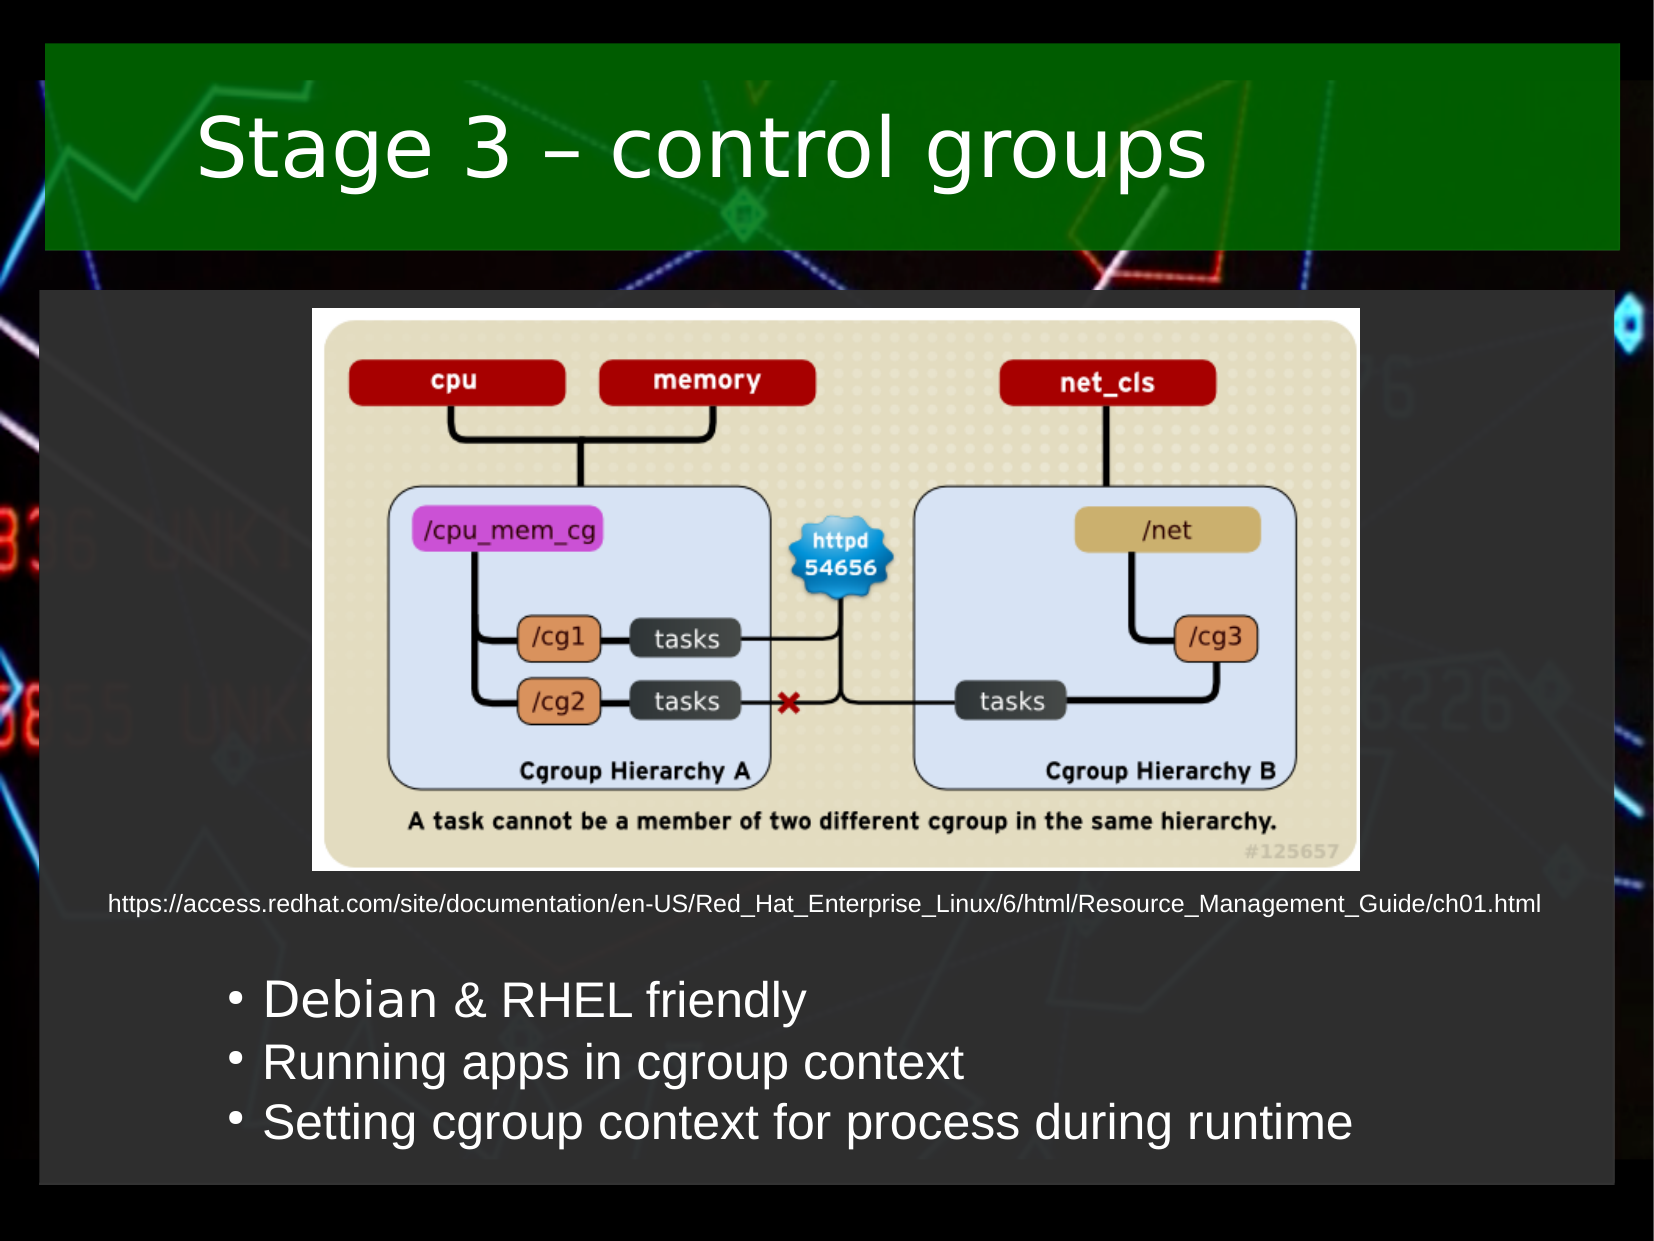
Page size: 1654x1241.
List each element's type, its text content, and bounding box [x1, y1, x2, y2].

title Stage 3 – control groups [45, 43, 1621, 251]
text_box Debian & RHEL friendly Running apps in cgroup context Setting cgroup context for process during runtime [211, 962, 1359, 1119]
text_box [39, 290, 1615, 1185]
picture [0, 0, 1654, 1241]
text_box https://access.redhat.com/site/documentation/en-US/Red_Hat_Enterprise_Linux/6/html/Resource_Management_Guide/ch01.html [93, 878, 1560, 922]
